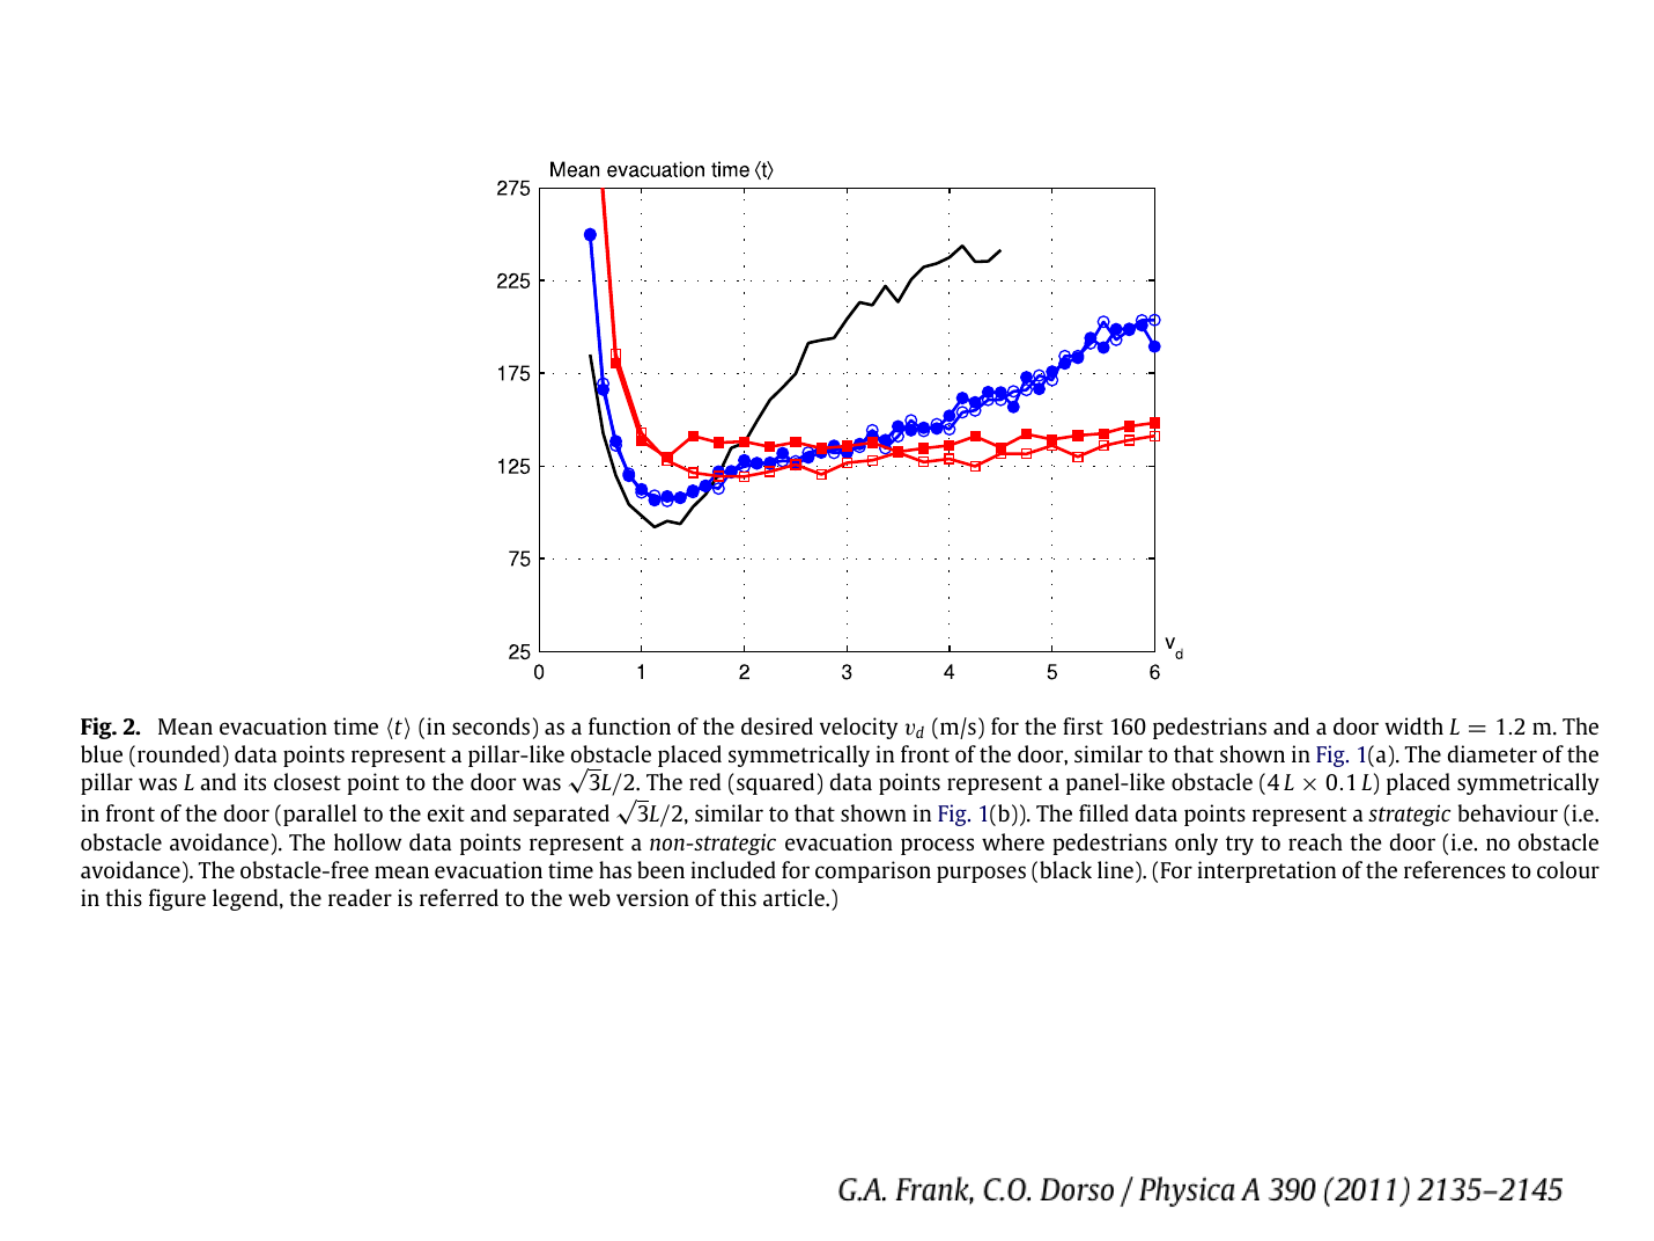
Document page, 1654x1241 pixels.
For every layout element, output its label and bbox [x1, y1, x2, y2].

picture [0, 124, 1654, 934]
picture [809, 1145, 1630, 1223]
